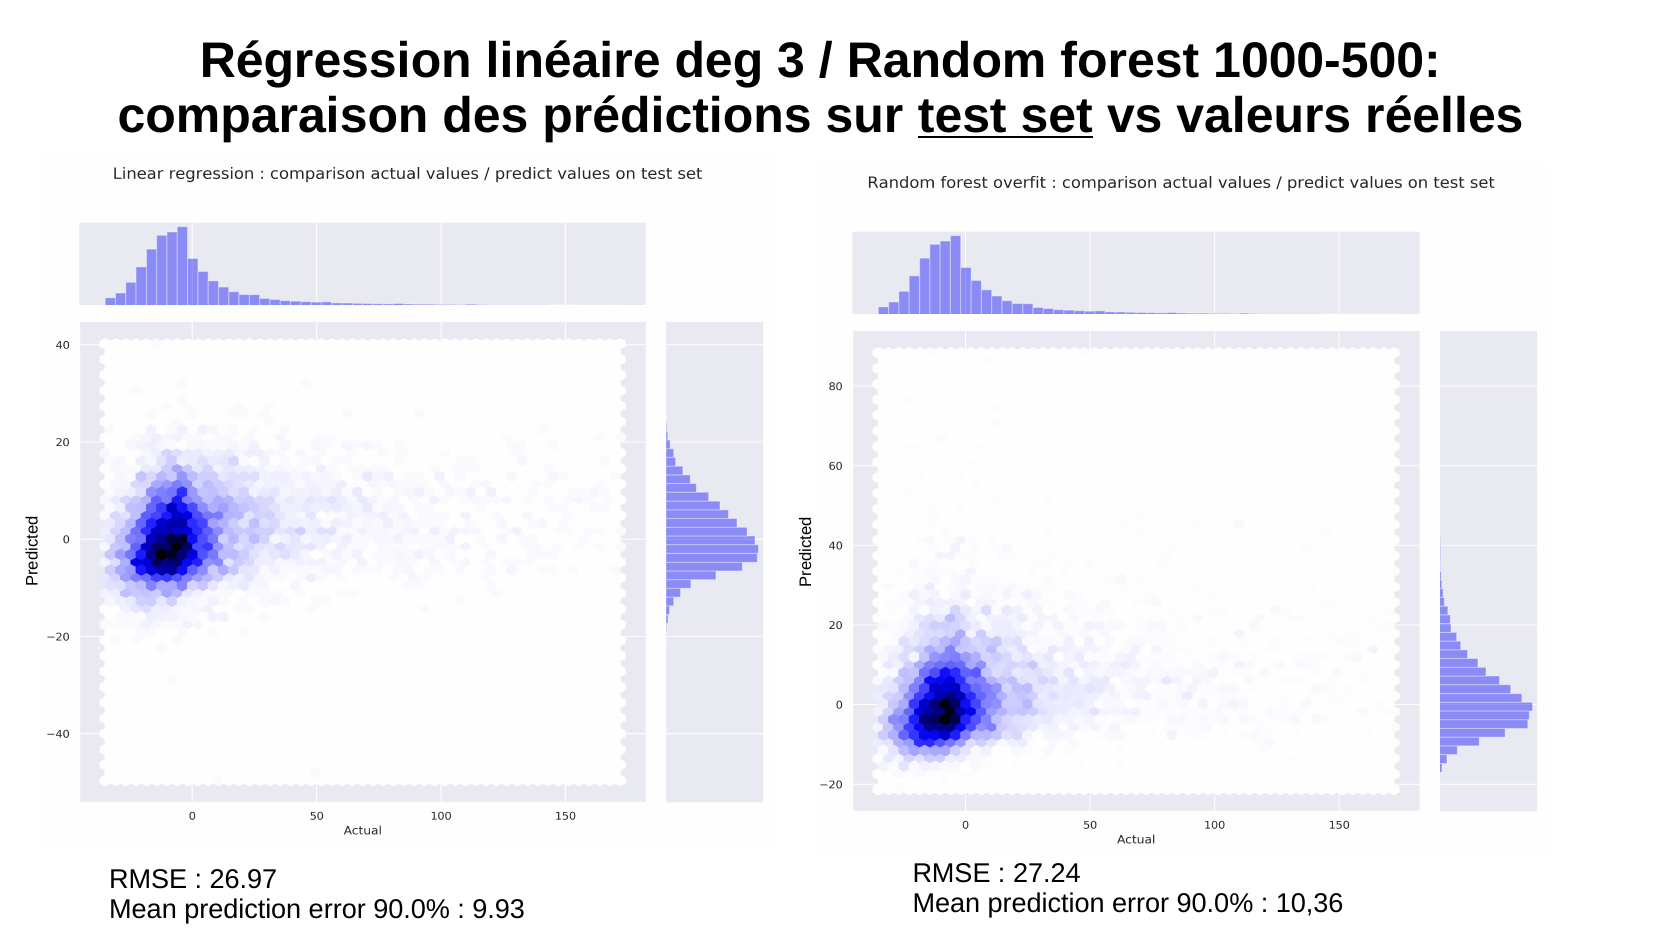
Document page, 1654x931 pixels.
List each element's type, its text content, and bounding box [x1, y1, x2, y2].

picture [41, 153, 774, 848]
text_box Predicted [15, 484, 54, 602]
text_box RMSE : 27.24 Mean prediction error 90.0% : 10,36 [897, 857, 1358, 926]
picture [814, 162, 1548, 857]
text_box RMSE : 26.97 Mean prediction error 90.0% : 9.93 [94, 856, 540, 931]
text_box Régression linéaire deg 3 / Random forest 1000-500: comparaison des prédictions sur test set vs valeurs réelles [64, 24, 1577, 207]
text_box Predicted [788, 485, 827, 603]
